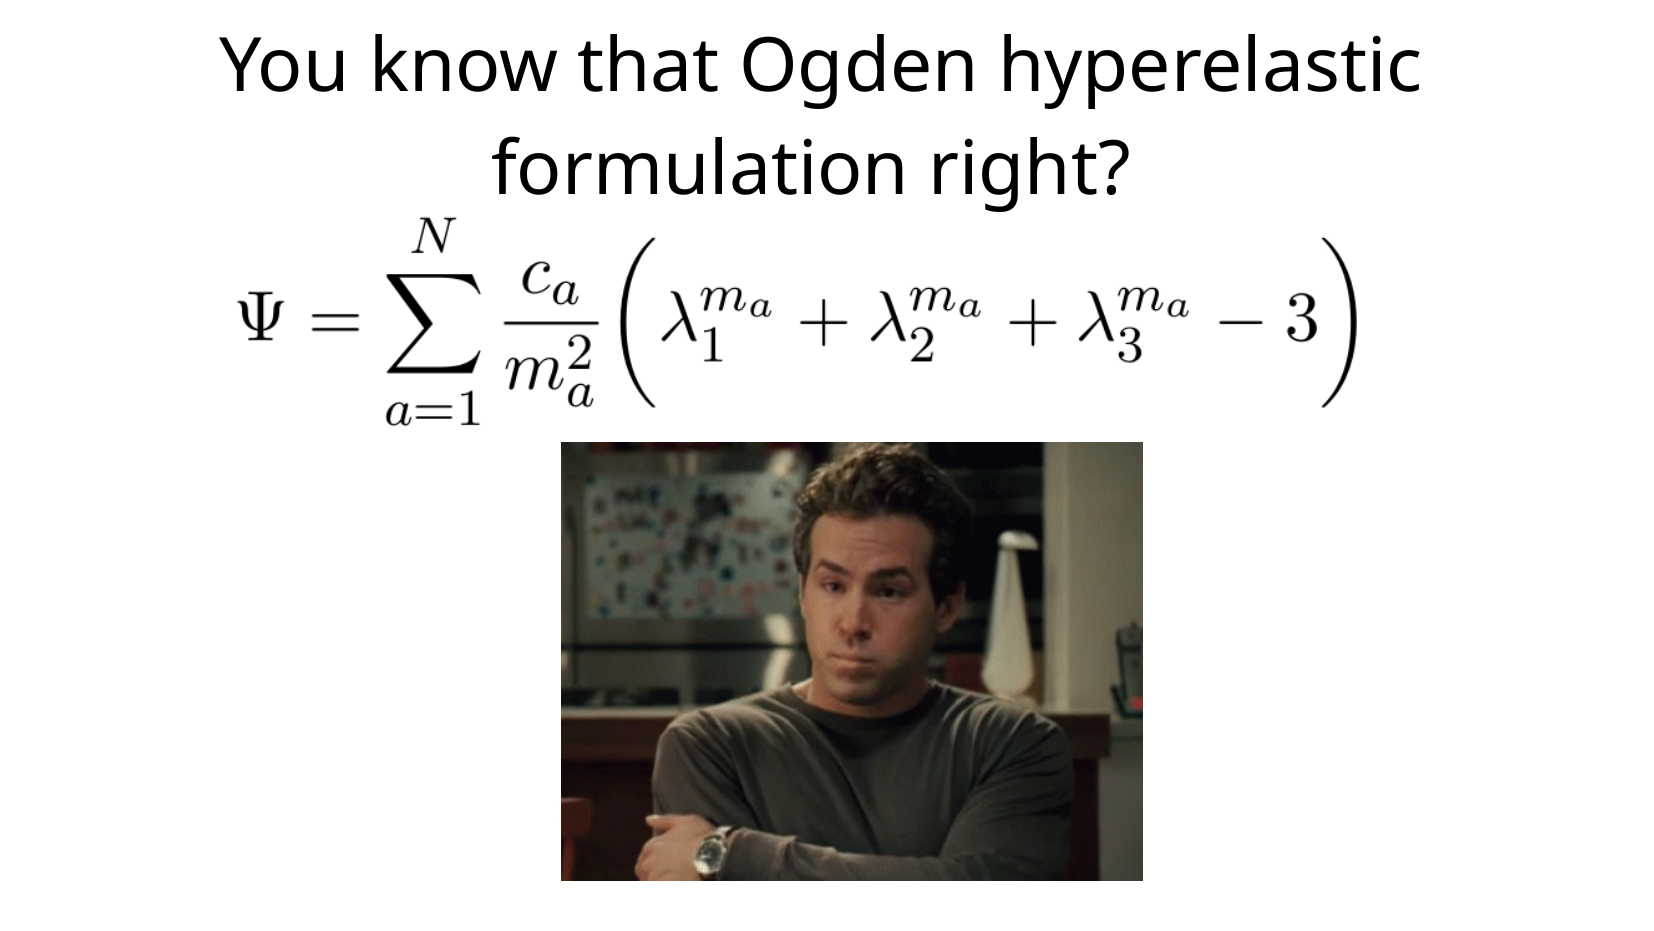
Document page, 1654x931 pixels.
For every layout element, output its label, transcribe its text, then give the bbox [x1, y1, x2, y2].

picture [206, 199, 1388, 881]
title You know that Ogden hyperelastic formulation right? [76, 29, 1566, 199]
